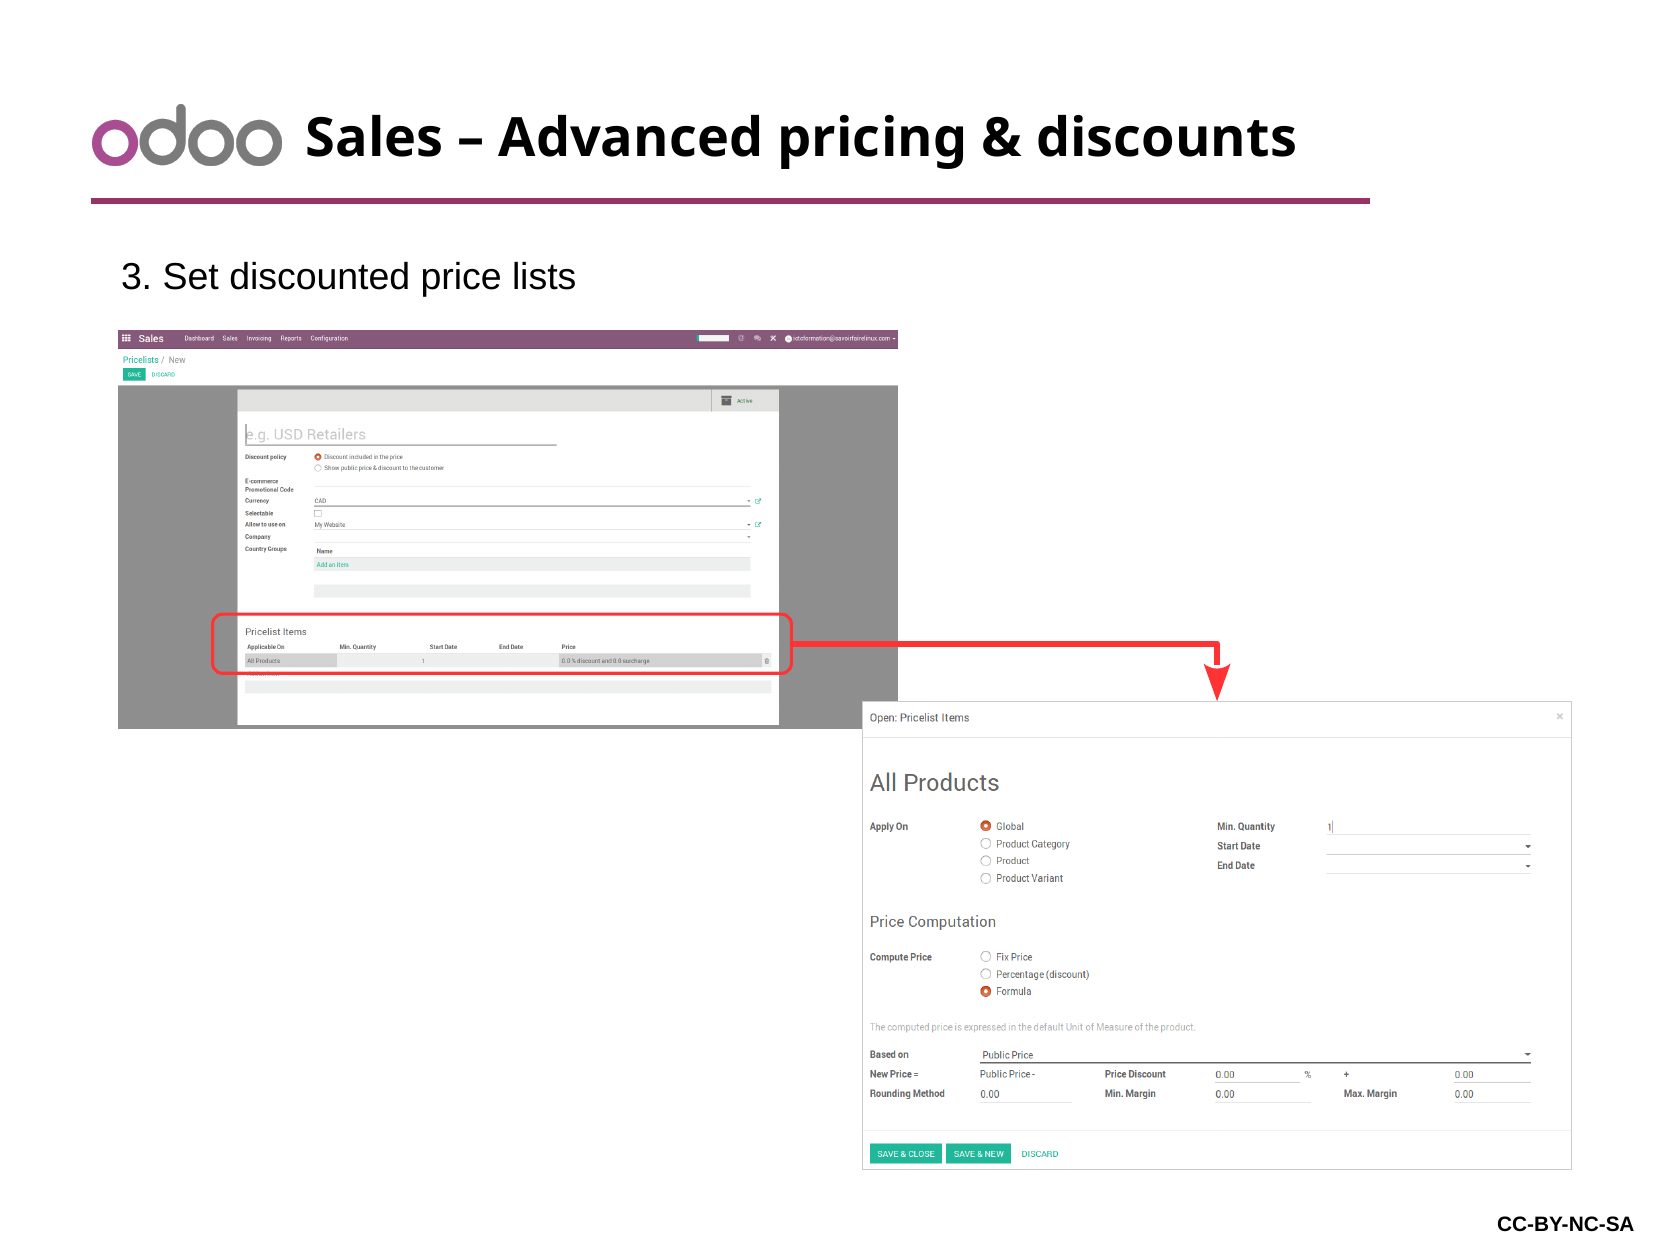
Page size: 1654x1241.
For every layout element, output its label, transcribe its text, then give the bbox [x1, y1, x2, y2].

title Sales – Advanced pricing & discounts [305, 31, 1568, 239]
text_box [212, 614, 792, 674]
picture [118, 330, 1572, 1170]
picture [92, 104, 282, 166]
text_box CC-BY-NC-SA [1482, 1204, 1654, 1241]
text_box 3. Set discounted price lists [106, 248, 1441, 725]
